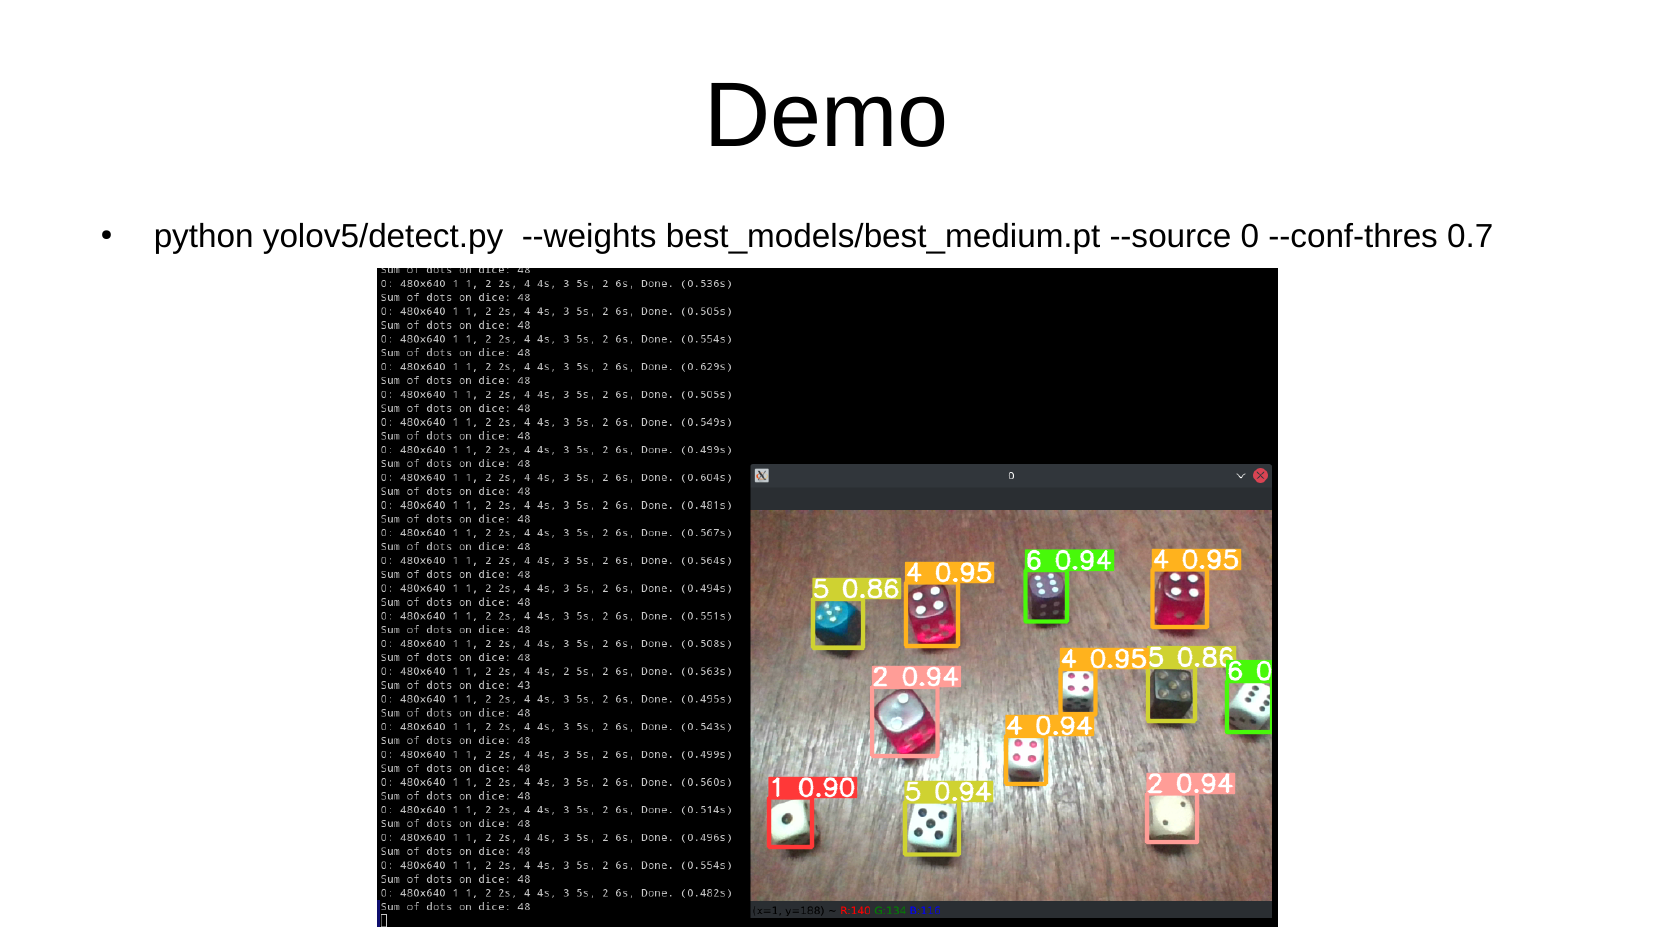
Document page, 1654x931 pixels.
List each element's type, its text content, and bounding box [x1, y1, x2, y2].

picture [377, 268, 1278, 927]
title Demo [82, 37, 1571, 193]
list python yolov5/detect.py --weights best_models/best_medium.pt --source 0 --conf-thres 0.7 [82, 217, 1571, 758]
